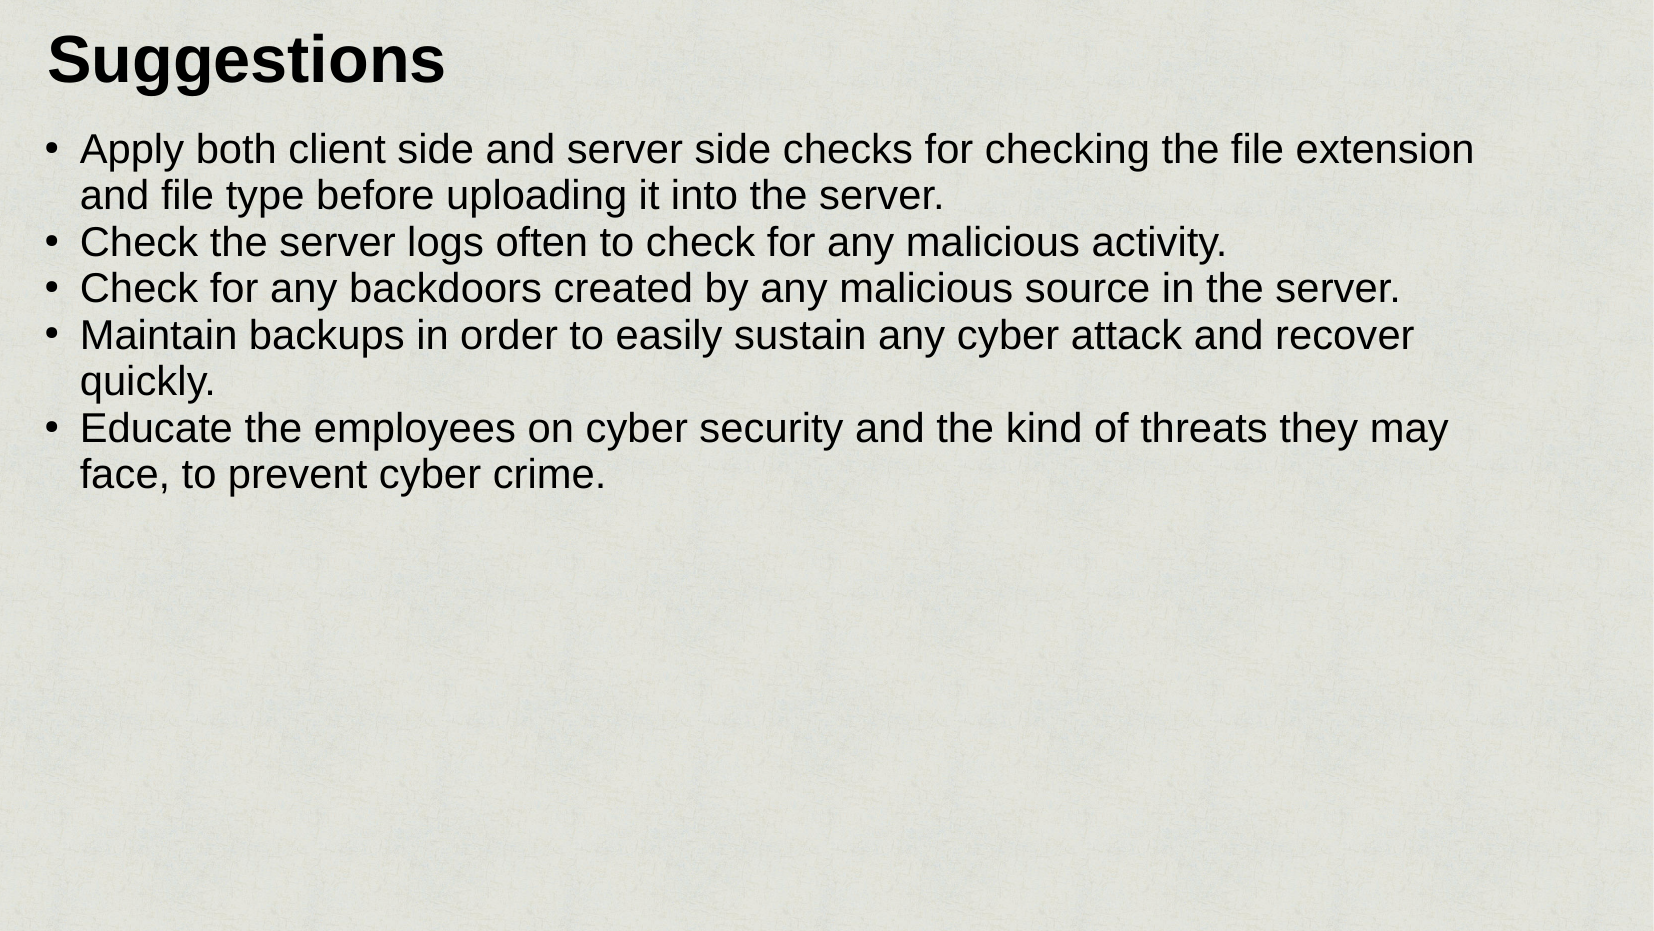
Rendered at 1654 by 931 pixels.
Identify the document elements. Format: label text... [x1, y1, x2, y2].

picture [0, 0, 1654, 931]
title Suggestions [47, 0, 1536, 119]
text_box Apply both client side and server side checks for checking the file extension and file type before uploading it into the server. Check the server logs often to check for any malicious activity. Check for any backdoors created by any malicious source in the server. Maintain backups in order to easily sustain any cyber attack and recover quickly. Educate the employees on cyber security and the kind of threats they may face, to prevent cyber crime. [29, 118, 1506, 505]
